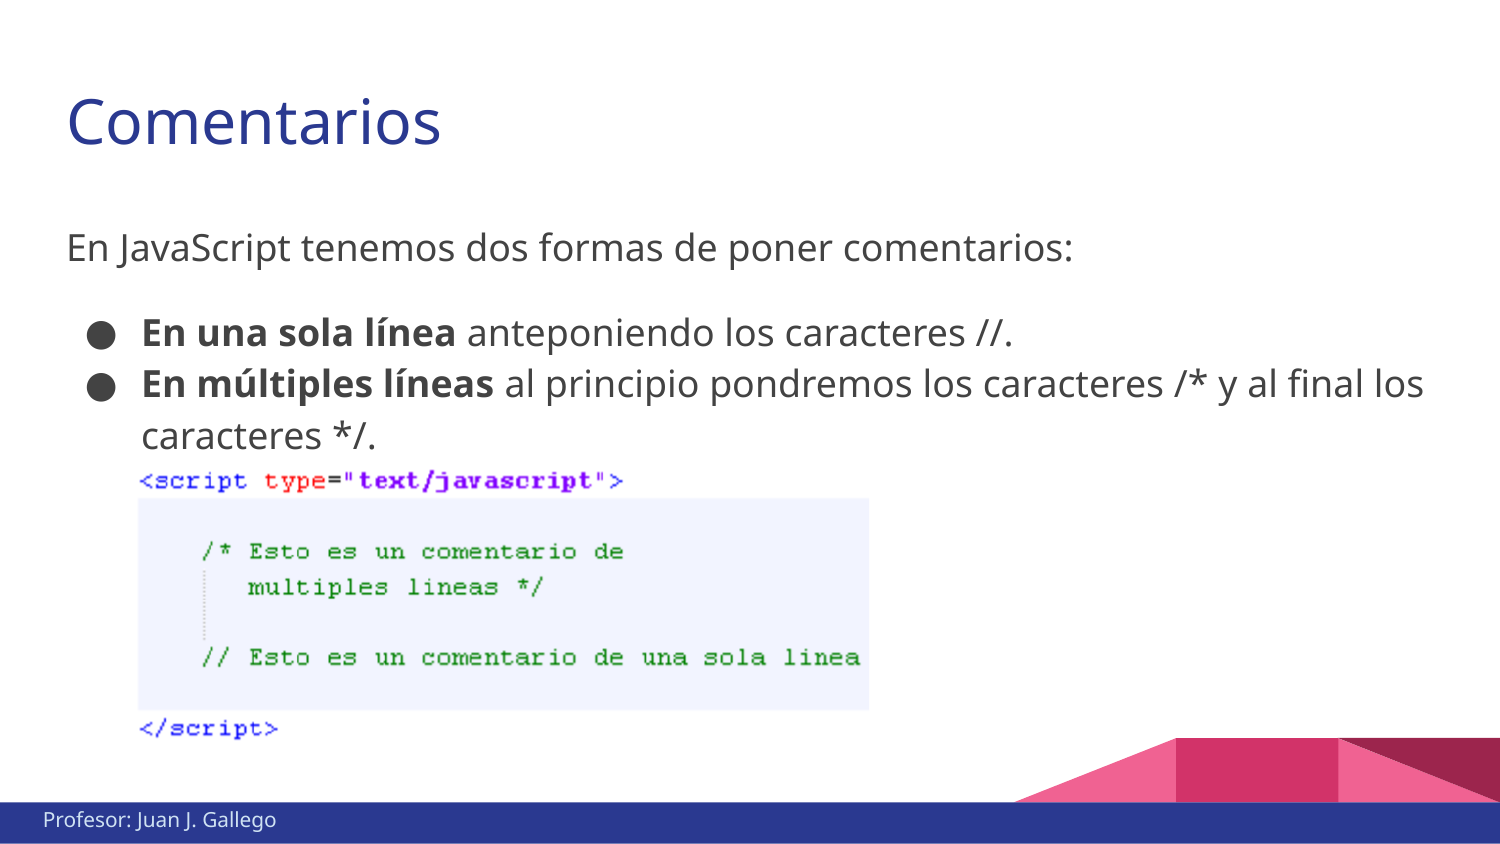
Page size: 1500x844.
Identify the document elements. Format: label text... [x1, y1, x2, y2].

title Comentarios [51, 67, 1449, 167]
picture [128, 457, 881, 750]
list En JavaScript tenemos dos formas de poner comentarios: En una sola línea anteponiendo los caracteres //. En múltiples líneas al principio pondremos los caracteres /* y al final los caracteres */. [51, 201, 1449, 750]
